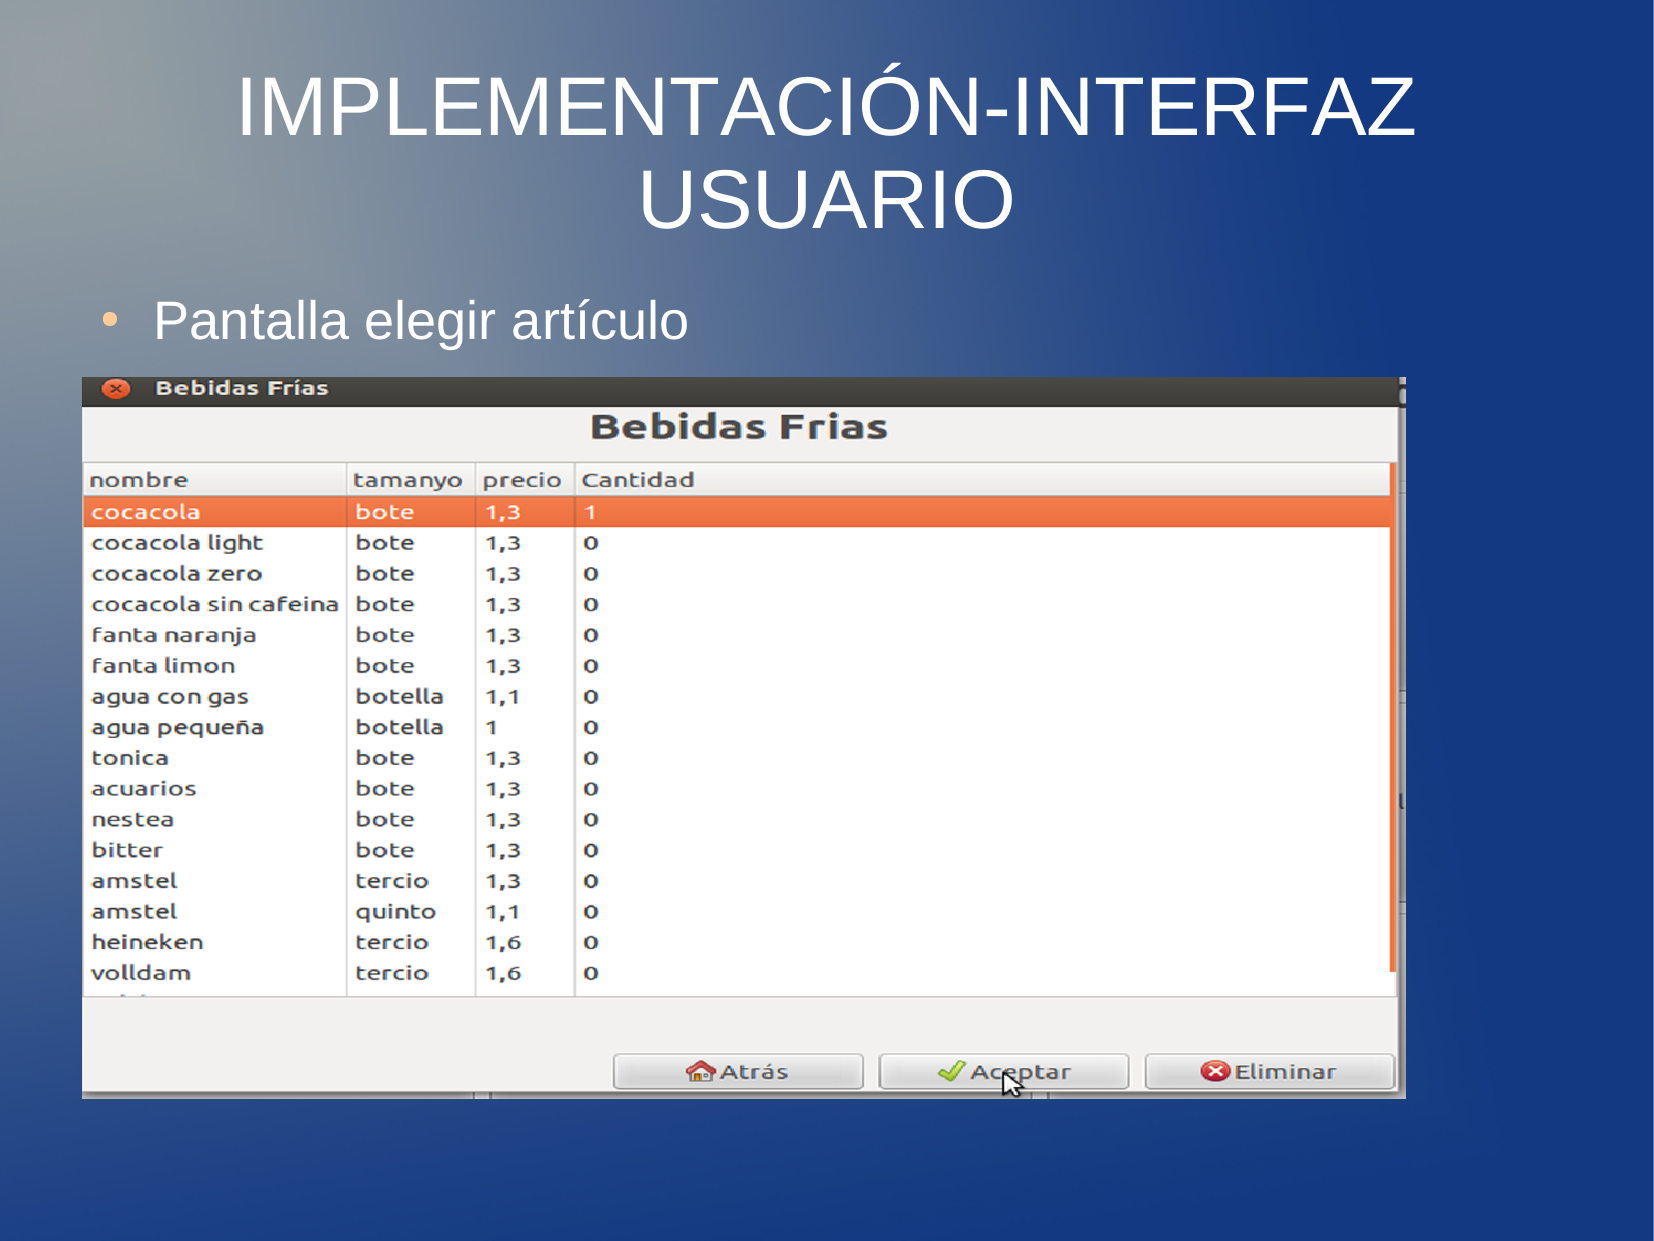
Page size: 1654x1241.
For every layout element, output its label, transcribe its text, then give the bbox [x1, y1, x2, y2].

list Pantalla elegir artículo [82, 290, 1571, 995]
title IMPLEMENTACIÓN-INTERFAZ USUARIO [82, 49, 1571, 257]
picture [0, 0, 1654, 1241]
